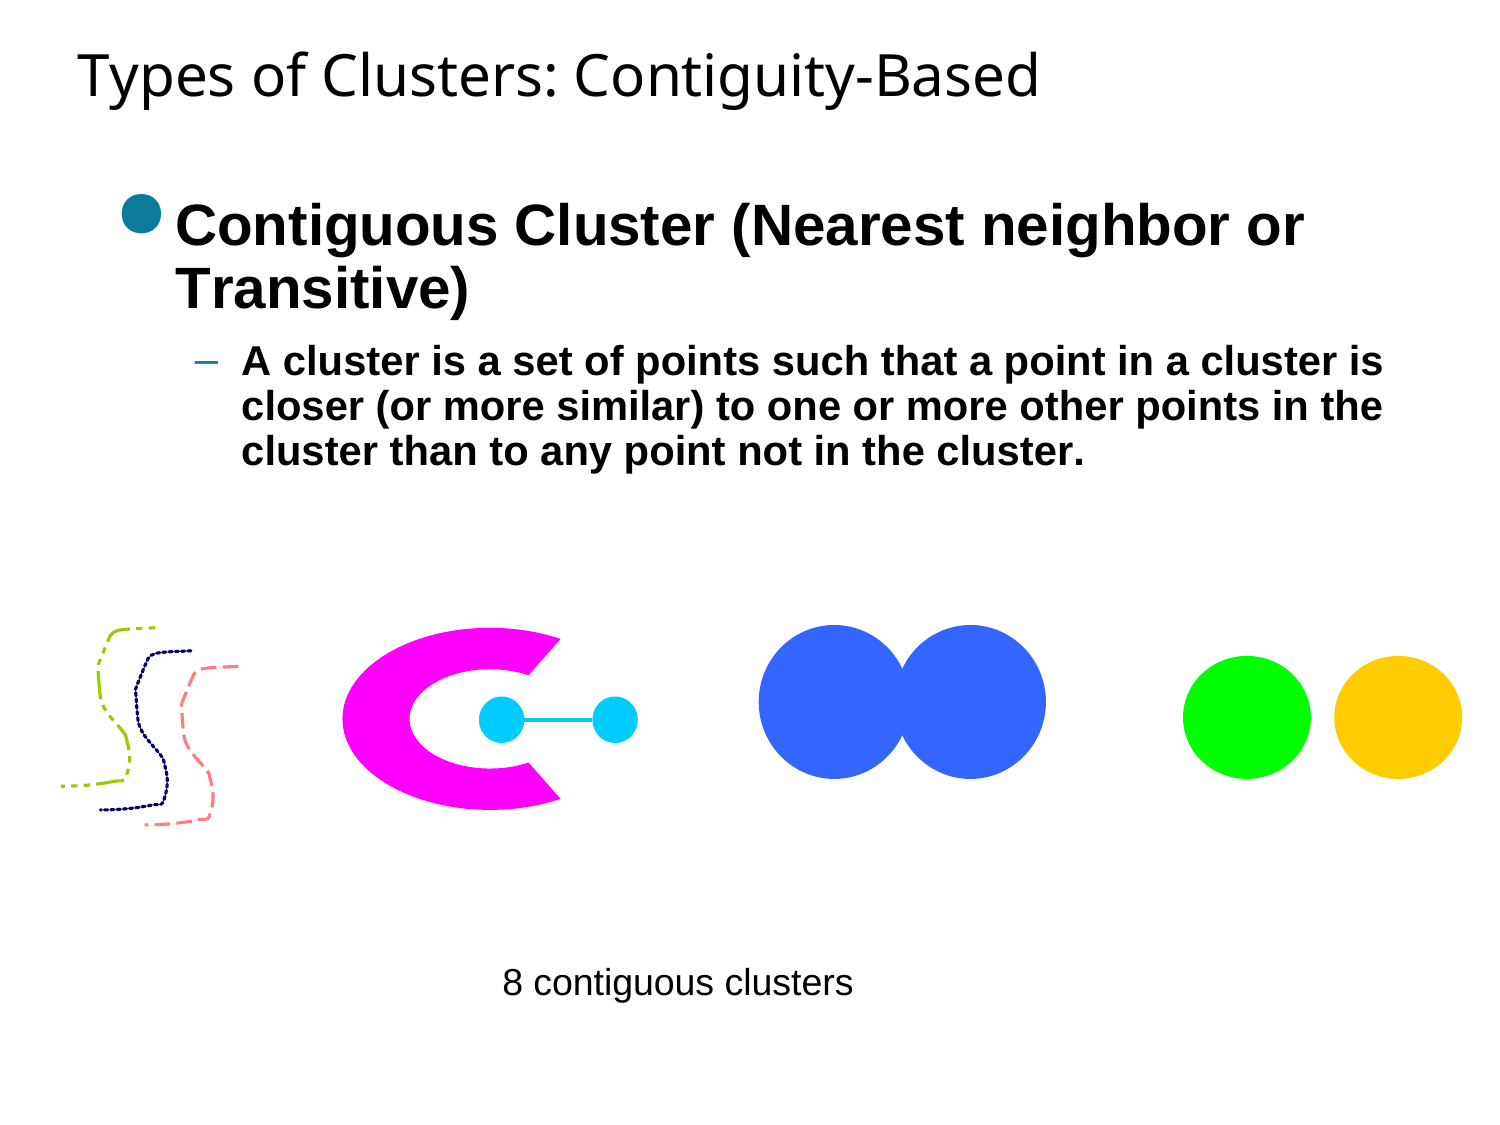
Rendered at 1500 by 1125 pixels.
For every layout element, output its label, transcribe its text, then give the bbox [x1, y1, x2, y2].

text_box 8 contiguous clusters [487, 949, 1013, 1011]
text_box [592, 696, 638, 743]
text_box [478, 696, 525, 743]
text_box [758, 624, 1046, 779]
text_box [342, 627, 561, 810]
text_box [1182, 655, 1311, 779]
text_box Types of Clusters: Contiguity-Based [62, 24, 1421, 116]
text_box [1334, 655, 1463, 779]
text_box Contiguous Cluster (Nearest neighbor or Transitive) A cluster is a set of points such that a point in a cluster is closer (or more similar) to one or more other points in the cluster than to any point not in the cluster. [104, 187, 1418, 1026]
